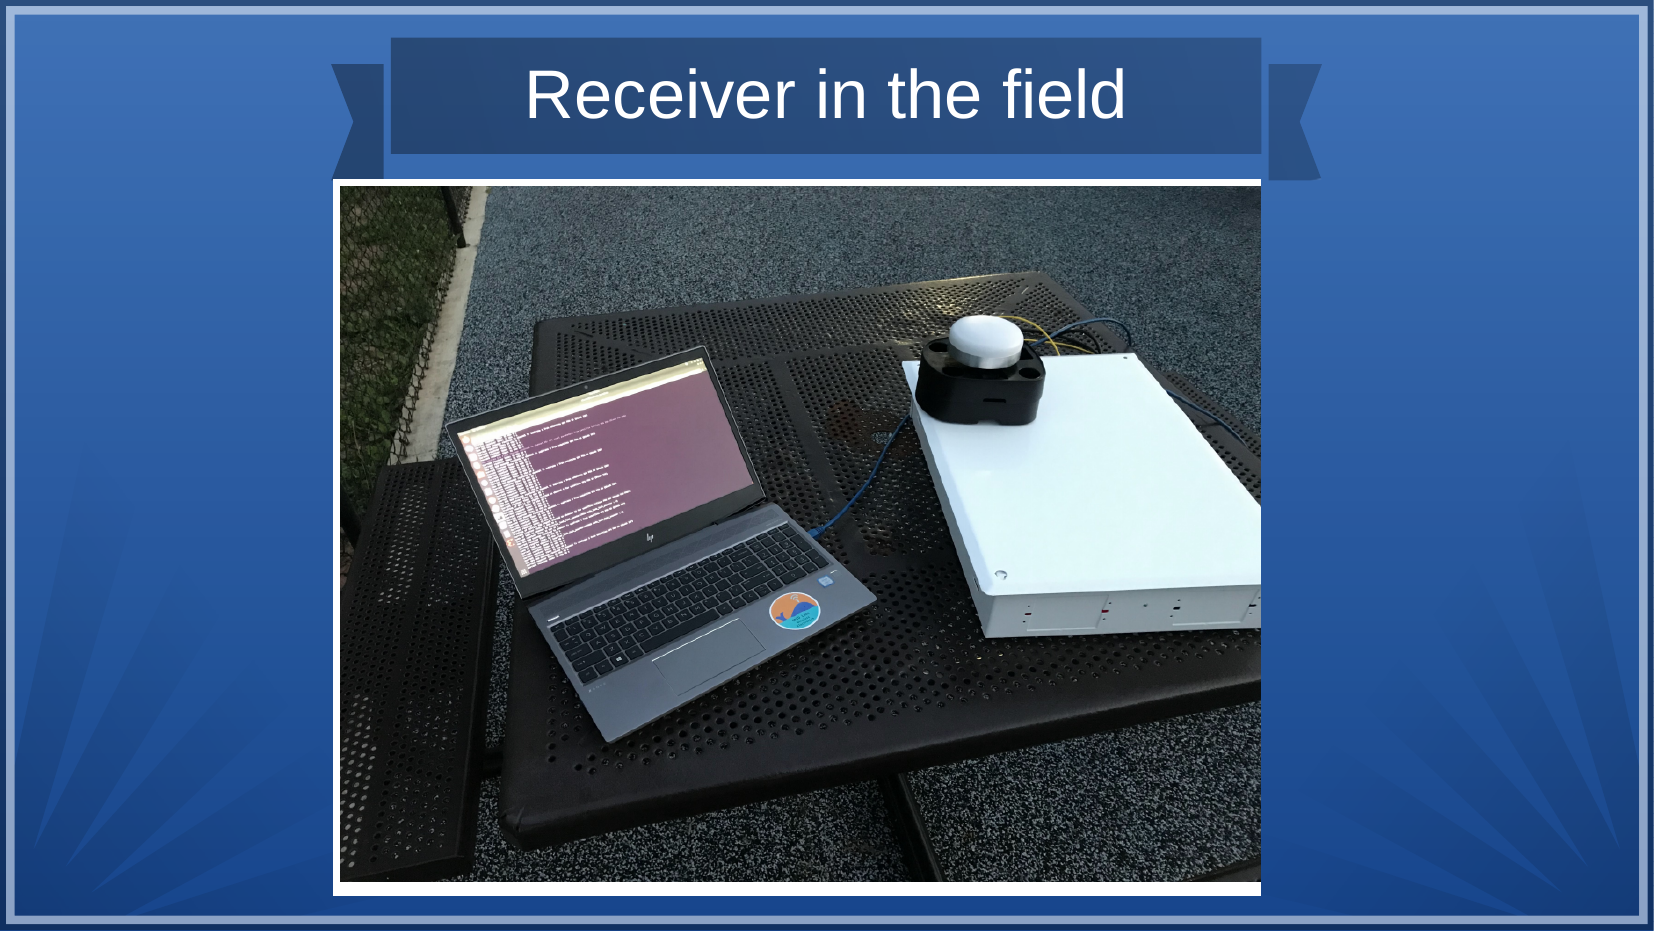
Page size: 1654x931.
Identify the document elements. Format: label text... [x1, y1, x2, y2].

picture [333, 179, 1261, 897]
title Receiver in the field [389, 35, 1264, 154]
